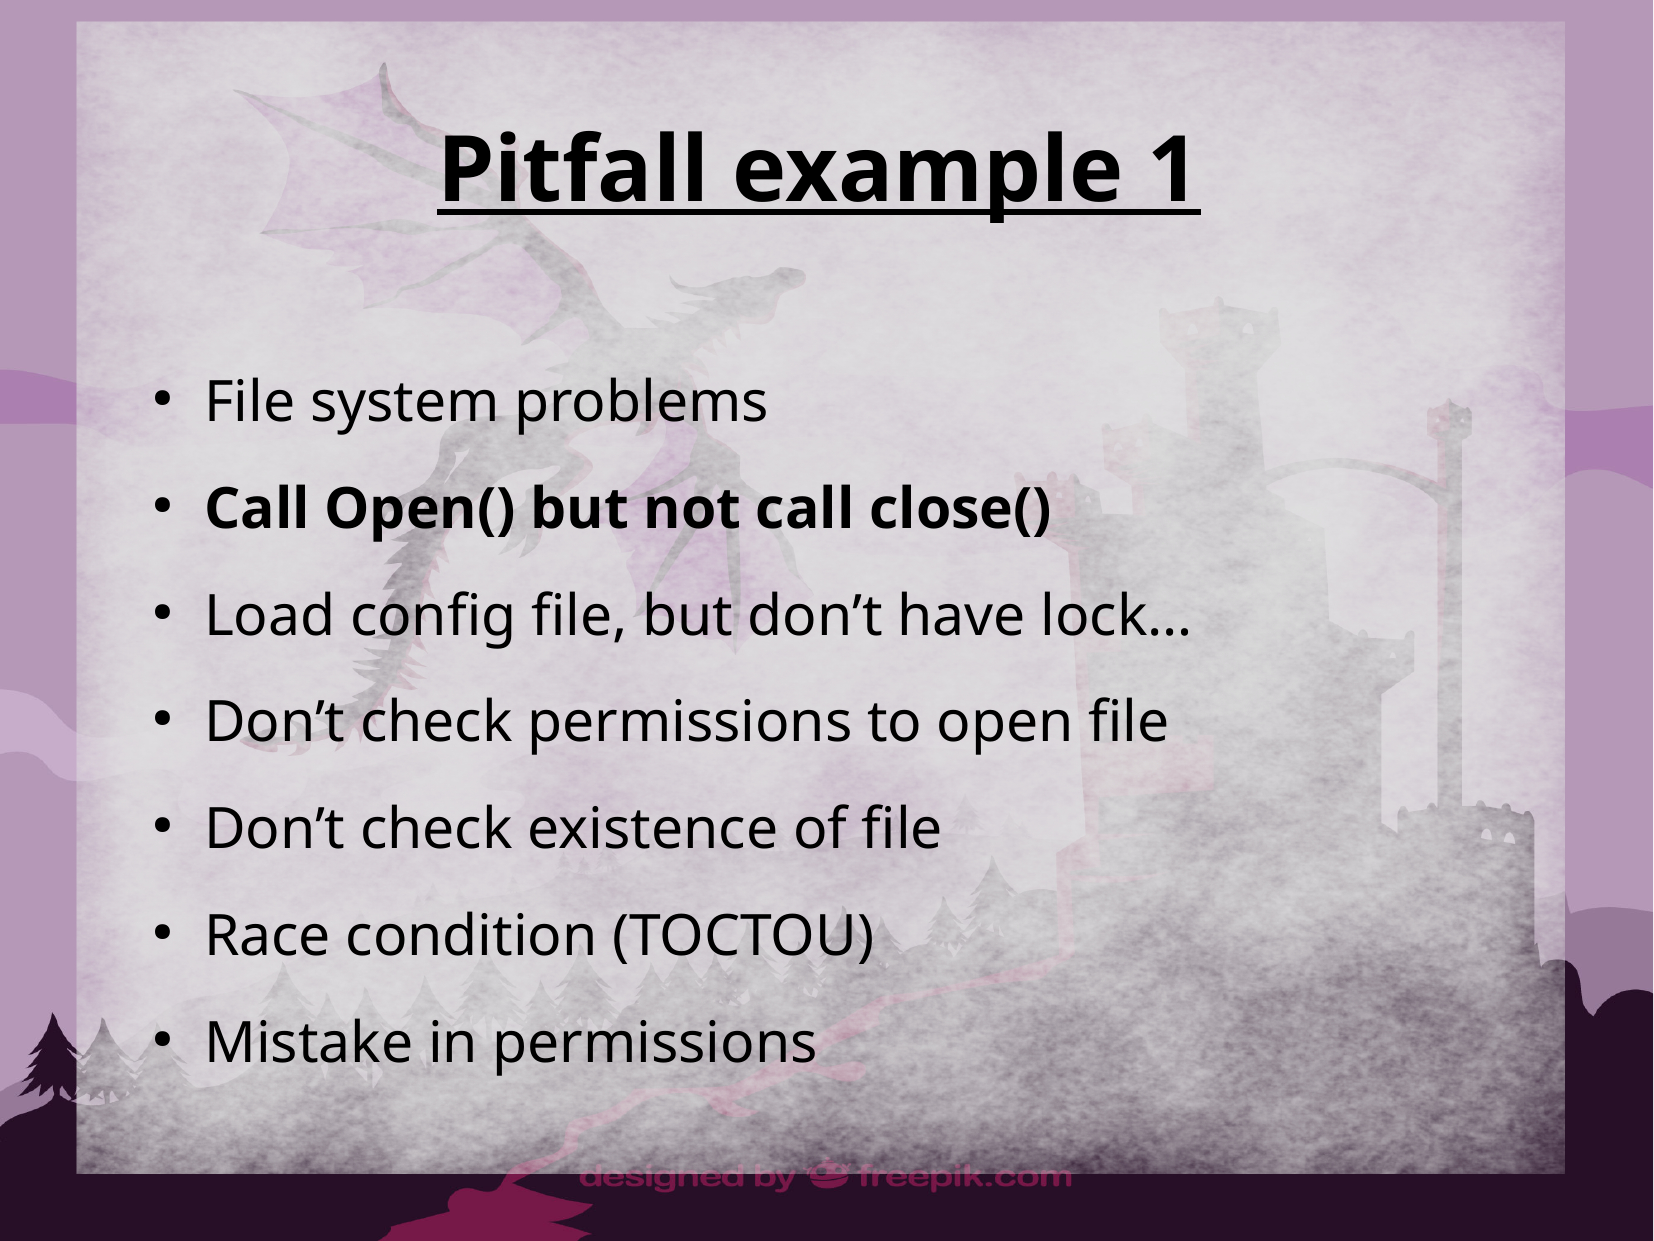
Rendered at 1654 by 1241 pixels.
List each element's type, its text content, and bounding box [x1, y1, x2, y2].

title Pitfall example 1 [75, 62, 1563, 271]
picture [0, 0, 1654, 1241]
list File system problems Call Open() but not call close() Load config file, but don’t have lock… Don’t check permissions to open file Don’t check existence of file Race condition (TOCTOU) Mistake in permissions [135, 360, 1623, 1081]
